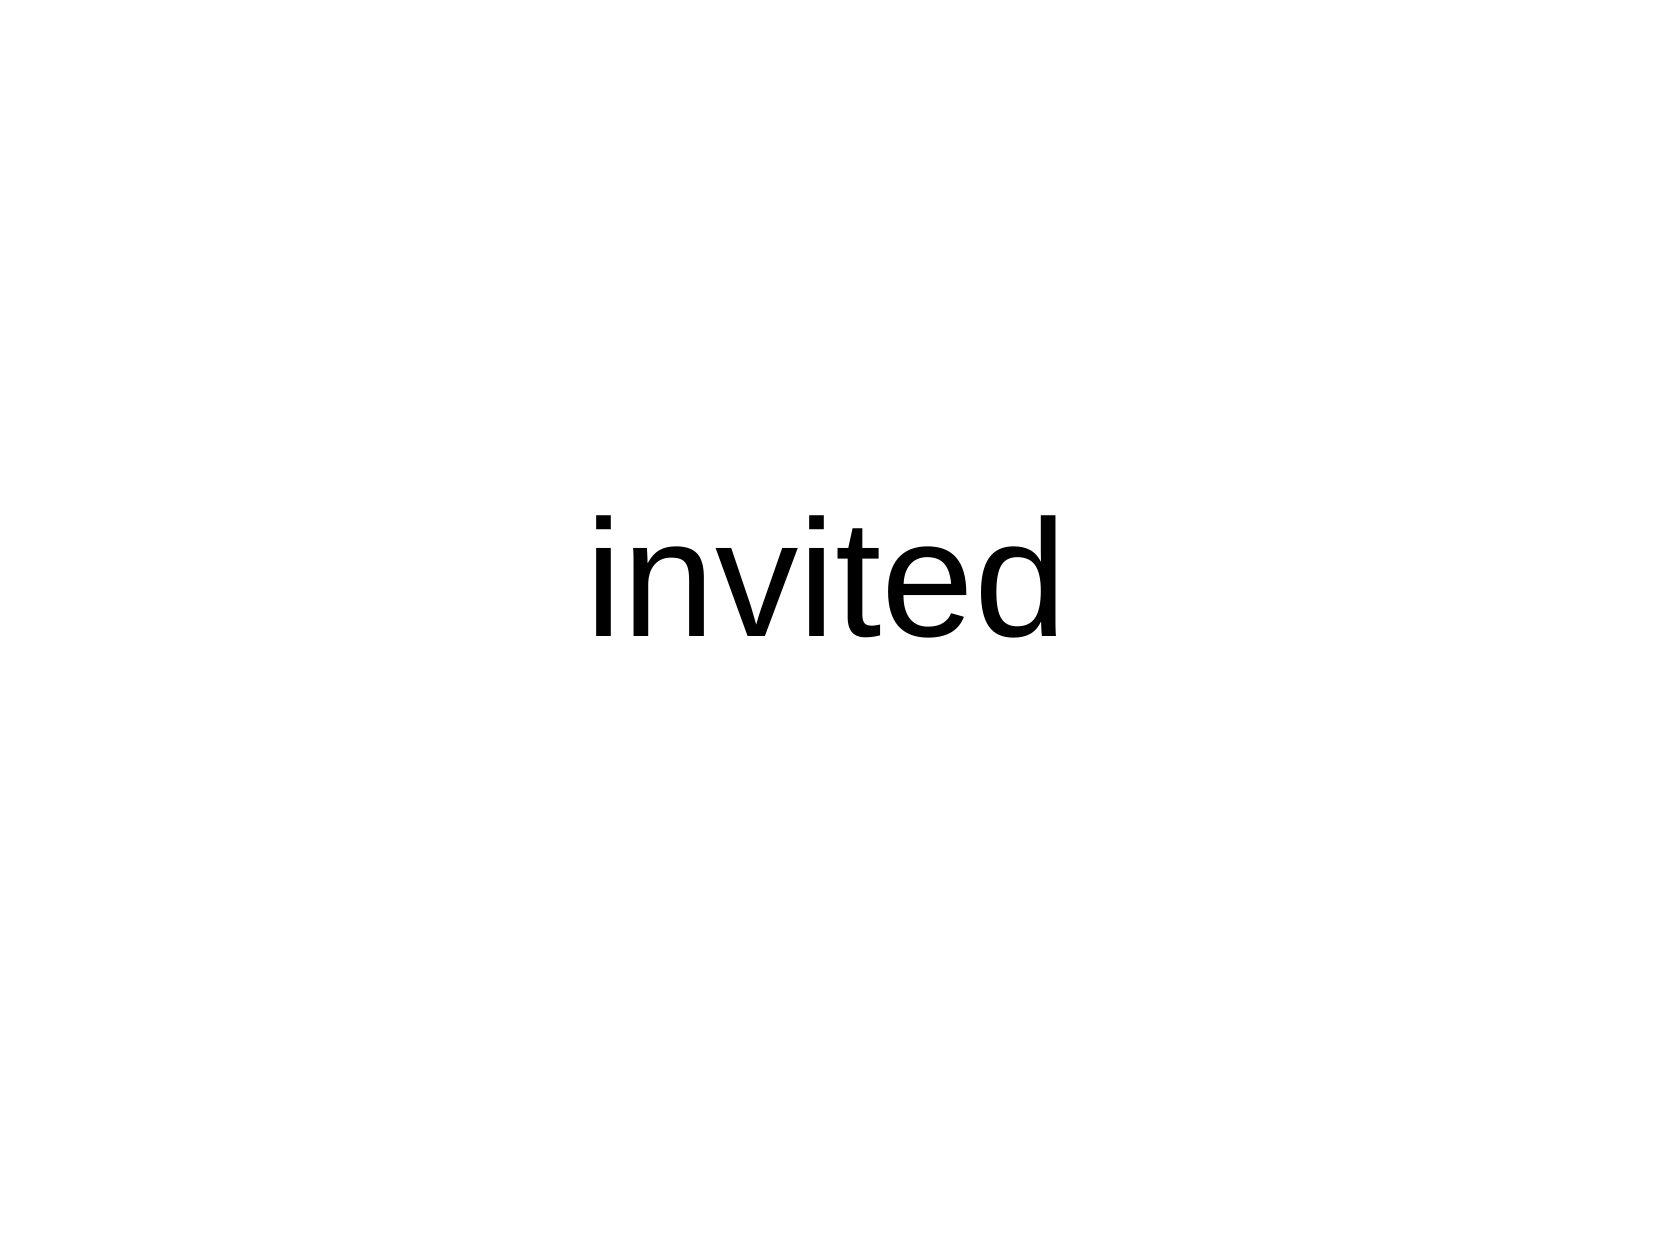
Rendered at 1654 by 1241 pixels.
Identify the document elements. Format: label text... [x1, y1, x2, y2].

subtitle invited [82, 56, 1571, 1102]
